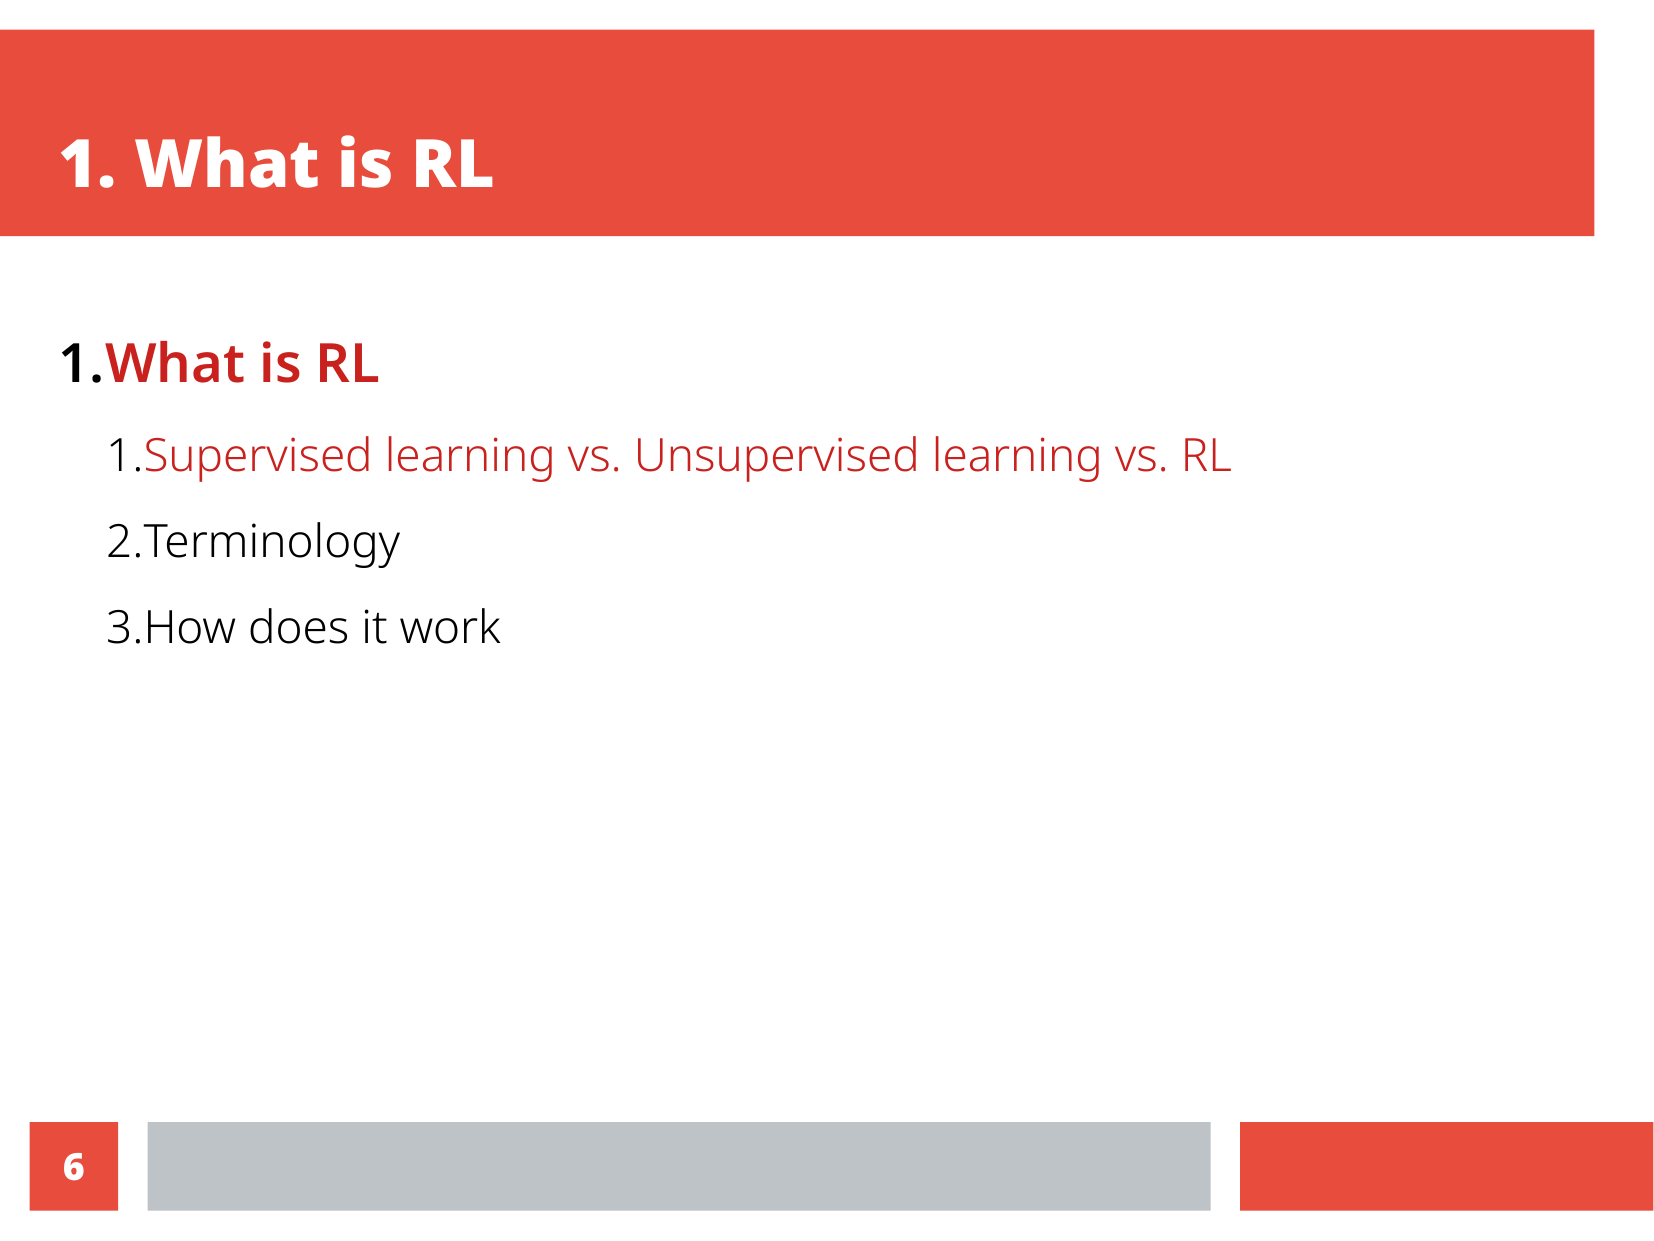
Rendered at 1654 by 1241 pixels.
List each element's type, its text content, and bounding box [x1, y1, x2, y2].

list What is RL Supervised learning vs. Unsupervised learning vs. RL Terminology How does it work [59, 324, 1565, 1093]
title 1. What is RL [59, 59, 1595, 207]
